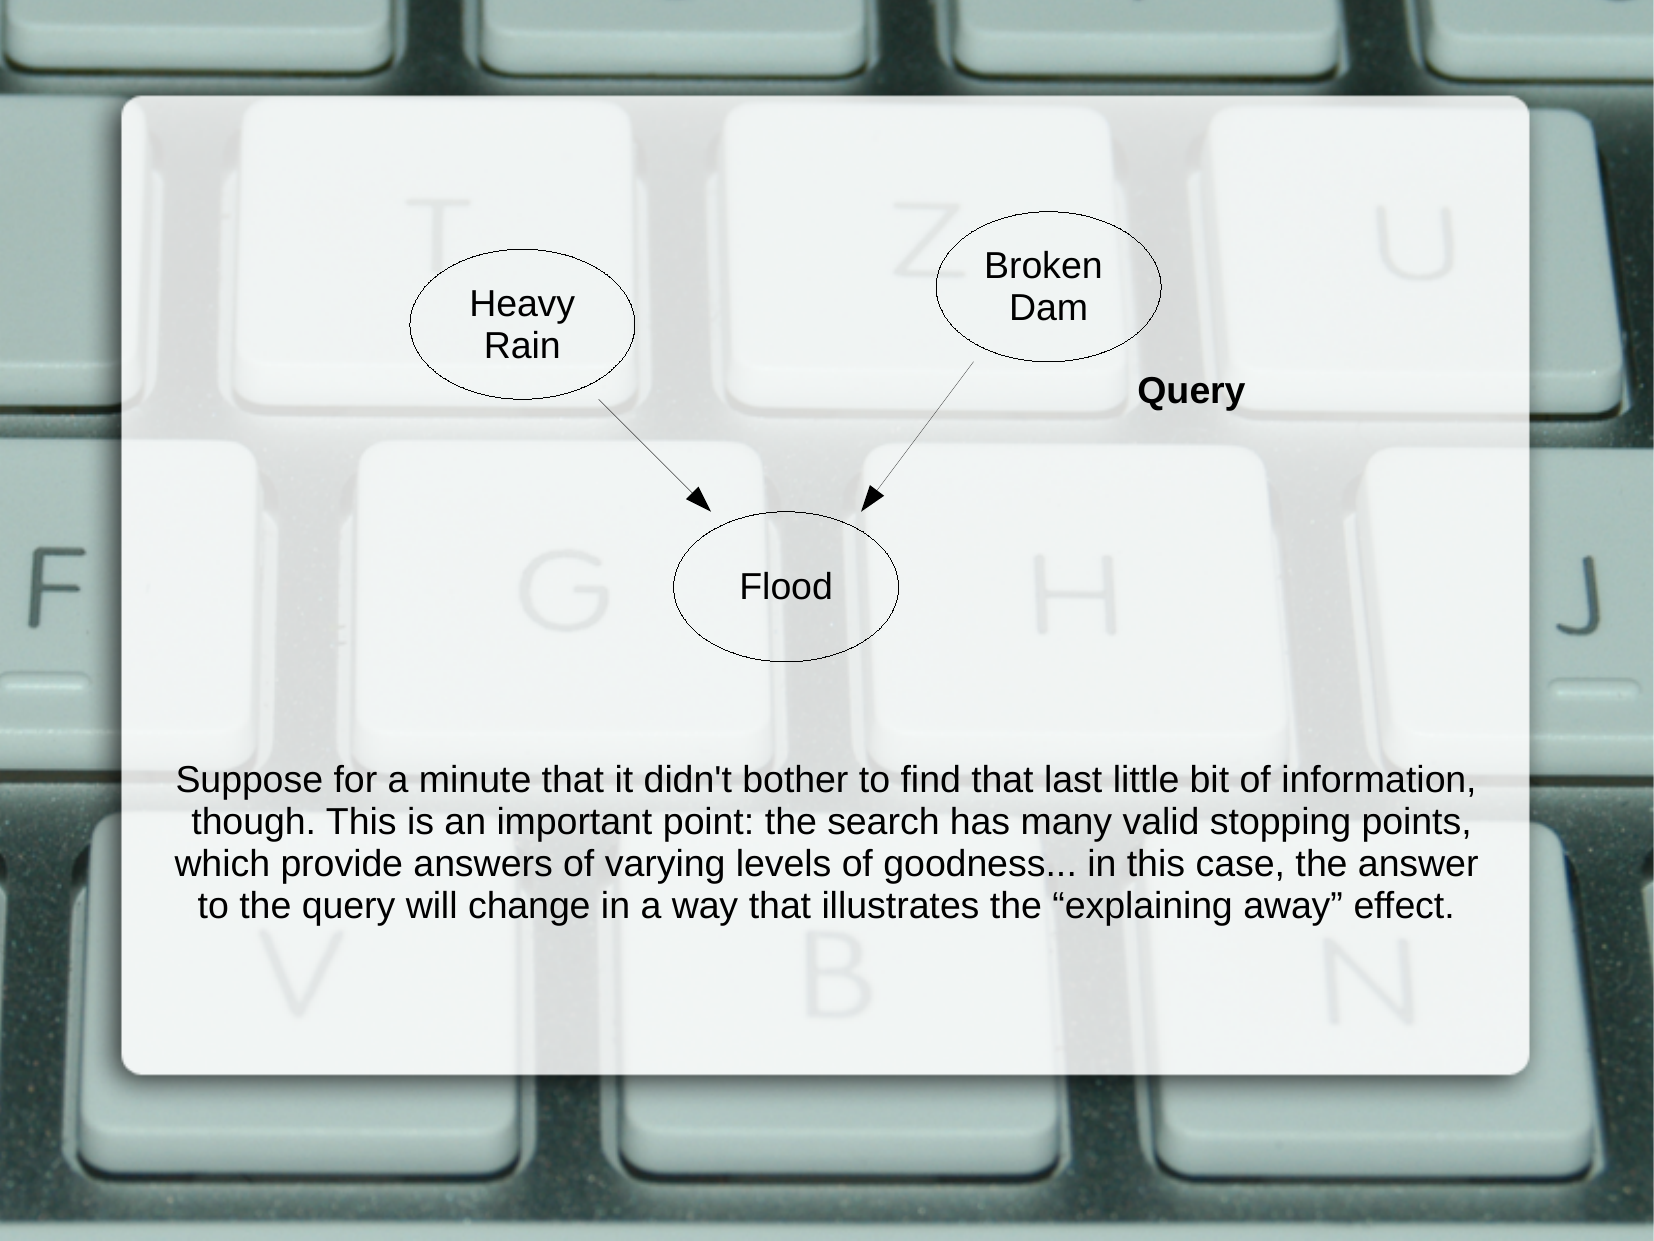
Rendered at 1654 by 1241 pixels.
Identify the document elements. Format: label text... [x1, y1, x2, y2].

text_box Suppose for a minute that it didn't bother to find that last little bit of information, though. This is an important point: the search has many valid stopping points, which provide answers of varying levels of goodness... in this case, the answer to the query will change in a way that illustrates the “explaining away” effect. [159, 751, 1654, 935]
text_box Query [1122, 361, 1261, 419]
picture [0, 0, 1654, 1241]
text_box Heavy Rain [409, 249, 635, 400]
text_box Flood [673, 511, 899, 662]
text_box Broken Dam [936, 211, 1162, 362]
